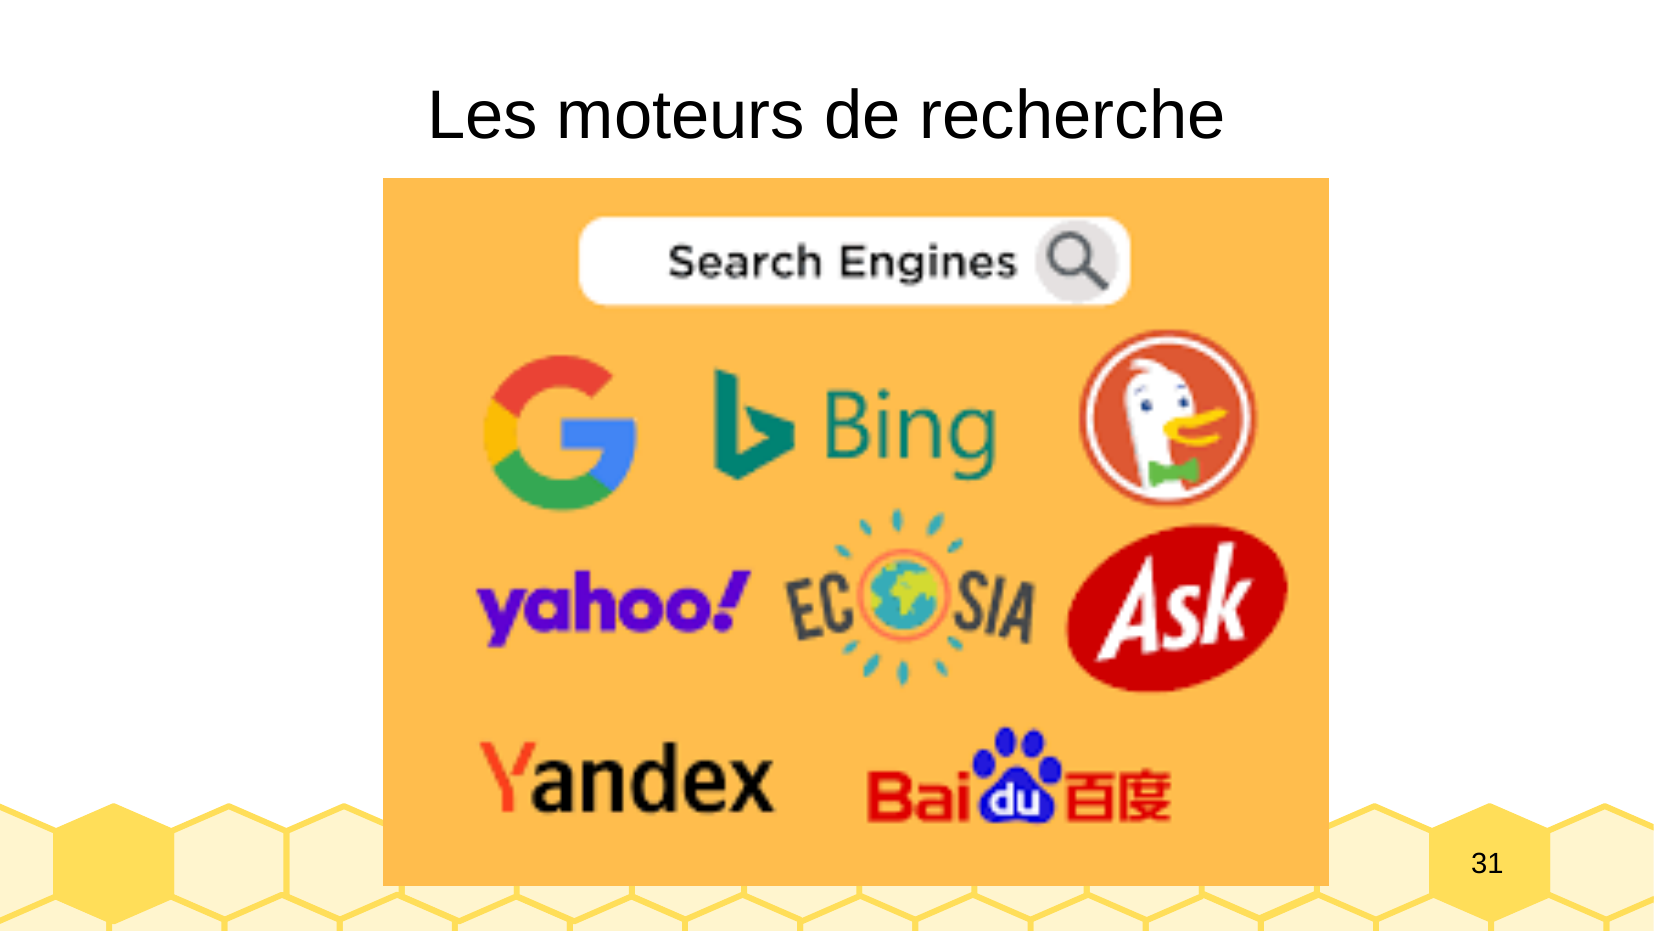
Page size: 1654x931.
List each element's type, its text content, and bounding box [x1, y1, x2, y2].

picture [383, 178, 1329, 886]
title Les moteurs de recherche [82, 37, 1571, 193]
